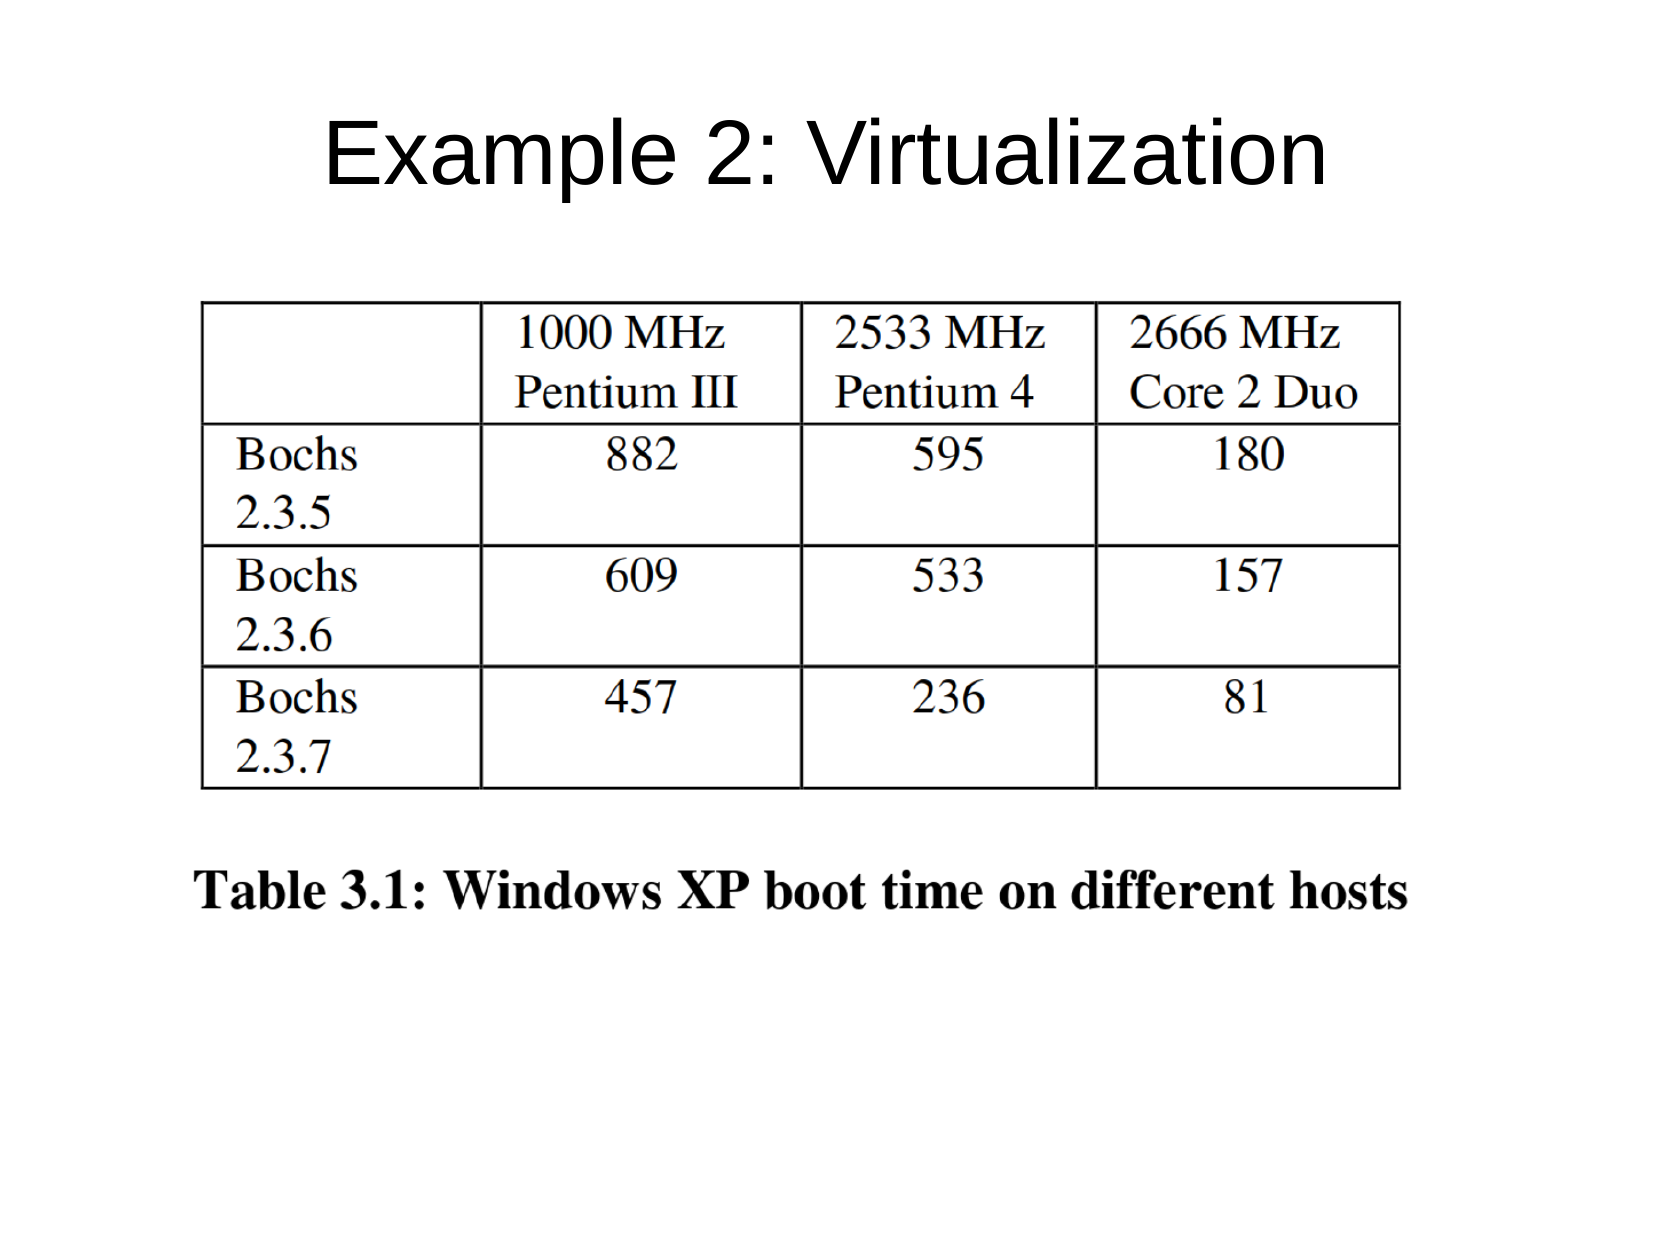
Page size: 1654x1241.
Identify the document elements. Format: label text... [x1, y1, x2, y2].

picture [112, 262, 1455, 938]
title Example 2: Virtualization [82, 49, 1571, 257]
